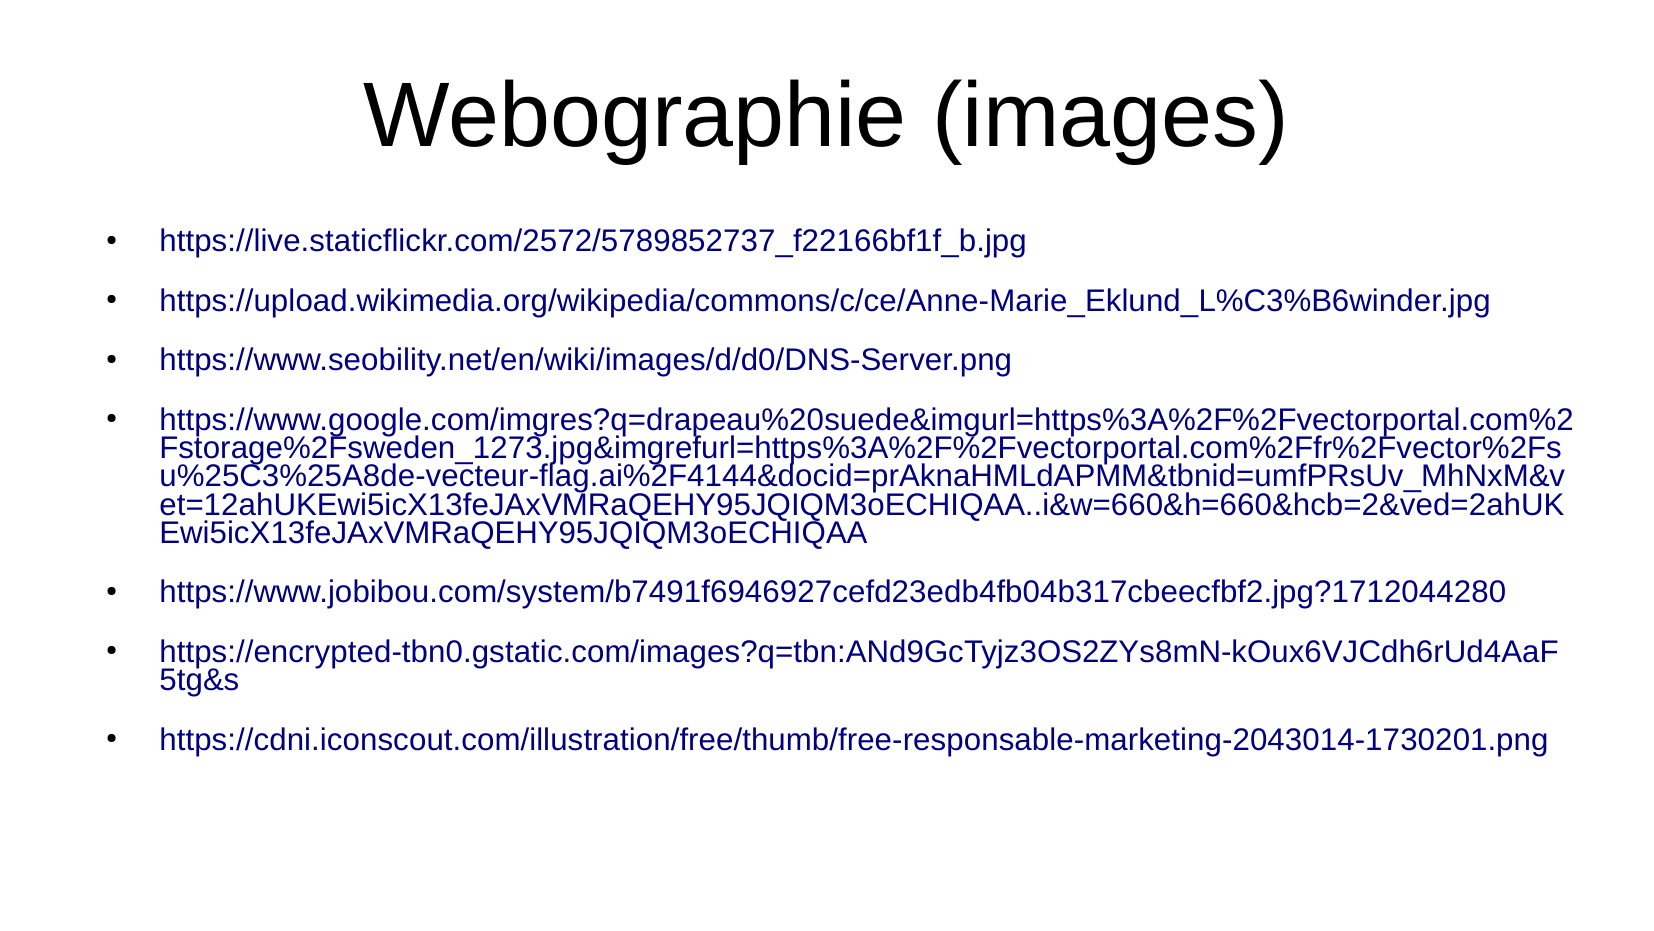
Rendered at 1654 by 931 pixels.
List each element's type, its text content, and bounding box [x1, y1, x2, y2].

list https://live.staticflickr.com/2572/5789852737_f22166bf1f_b.jpg https://upload.wikimedia.org/wikipedia/commons/c/ce/Anne-Marie_Eklund_L%C3%B6winder.jpg https://www.seobility.net/en/wiki/images/d/d0/DNS-Server.png https://www.google.com/imgres?q=drapeau%20suede&imgurl=https%3A%2F%2Fvectorportal.com%2Fstorage%2Fsweden_1273.jpg&imgrefurl=https%3A%2F%2Fvectorportal.com%2Ffr%2Fvector%2Fsu%25C3%25A8de-vecteur-flag.ai%2F4144&docid=prAknaHMLdAPMM&tbnid=umfPRsUv_MhNxM&vet=12ahUKEwi5icX13feJAxVMRaQEHY95JQIQM3oECHIQAA..i&w=660&h=660&hcb=2&ved=2ahUKEwi5icX13feJAxVMRaQEHY95JQIQM3oECHIQAA https://www.jobibou.com/system/b7491f6946927cefd23edb4fb04b317cbeecfbf2.jpg?1712044280 https://encrypted-tbn0.gstatic.com/images?q=tbn:ANd9GcTyjz3OS2ZYs8mN-kOux6VJCdh6rUd4AaF5tg&s https://cdni.iconscout.com/illustration/free/thumb/free-responsable-marketing-2043014-1730201.png [88, 223, 1577, 857]
title Webographie (images) [82, 37, 1571, 193]
